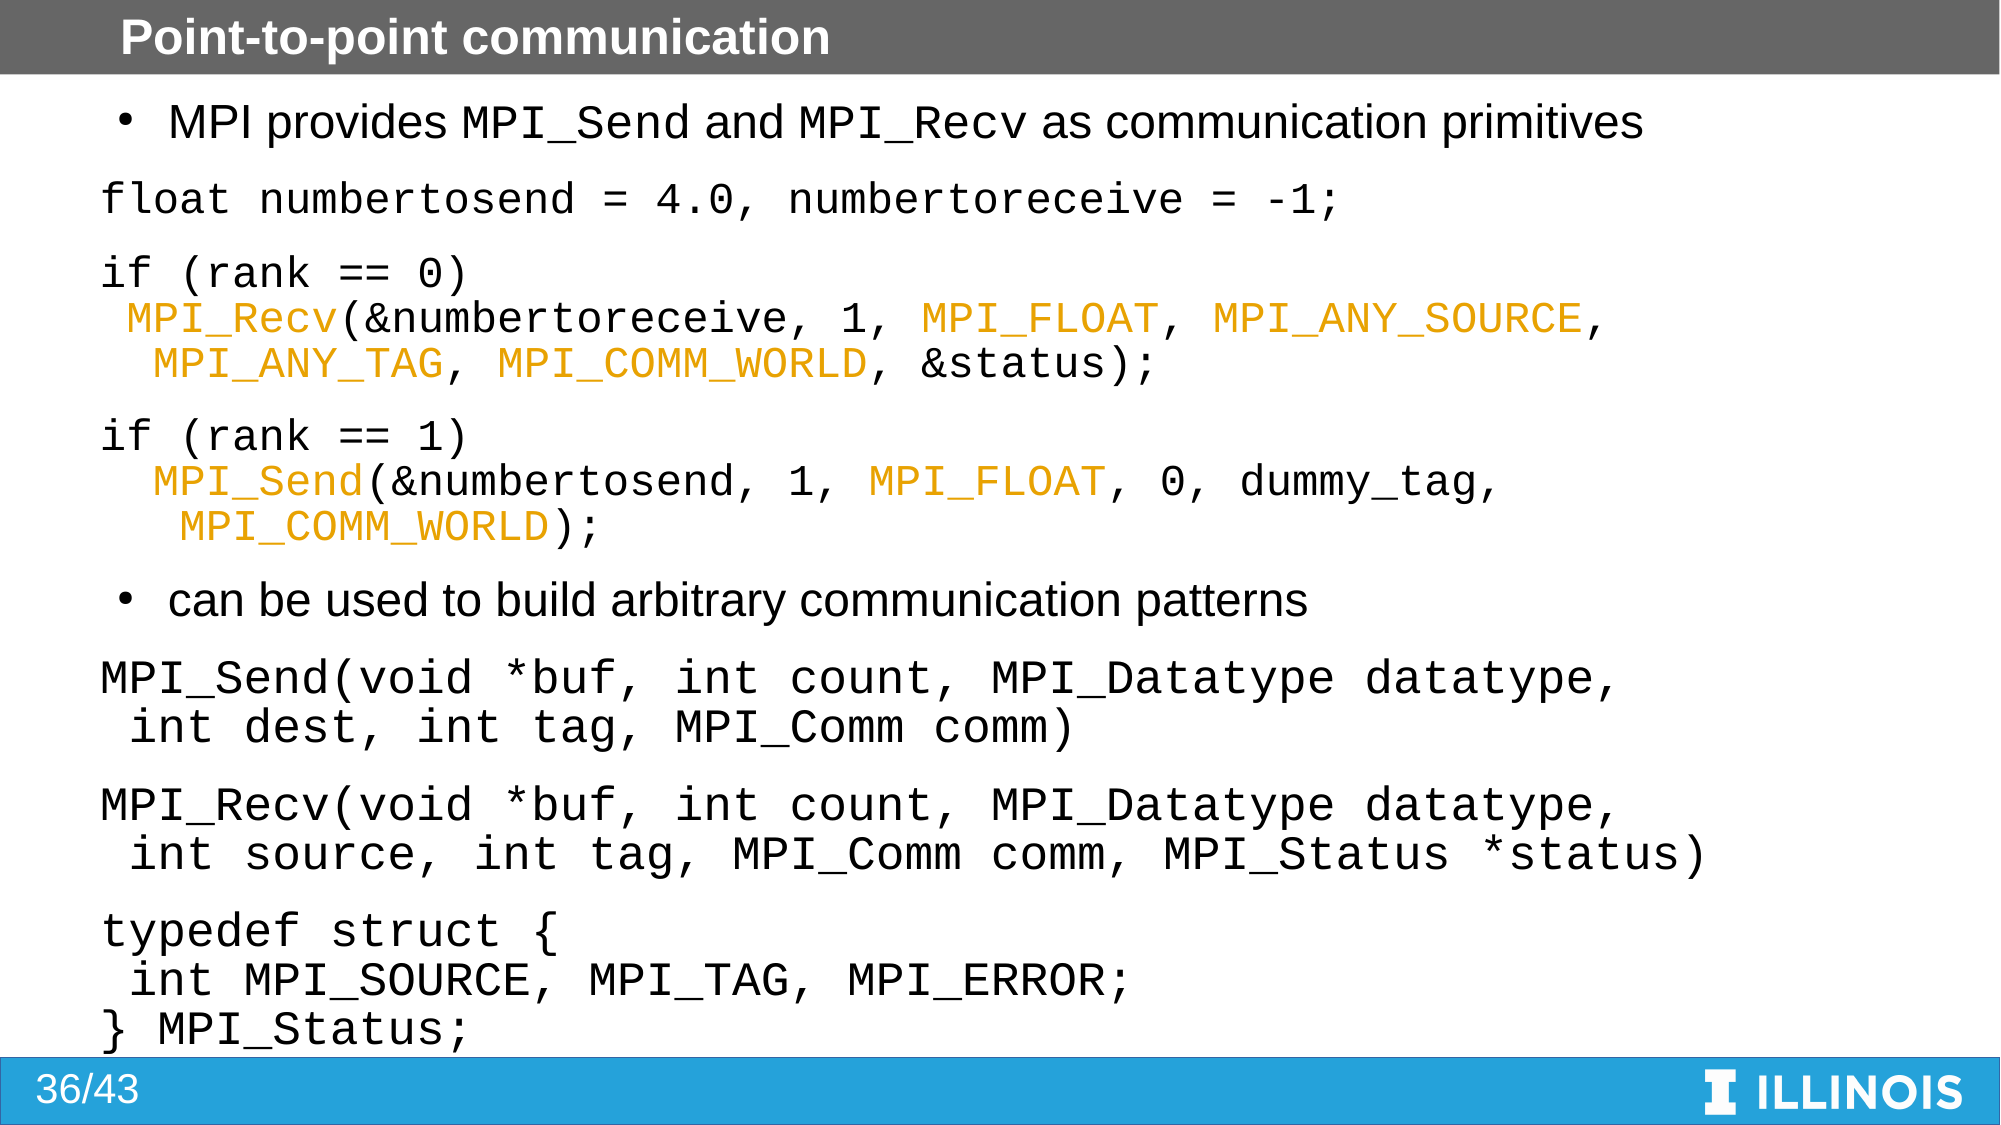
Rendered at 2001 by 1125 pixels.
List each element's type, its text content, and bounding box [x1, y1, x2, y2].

list MPI provides MPI_Send and MPI_Recv as communication primitives float numbertosend = 4.0, numbertoreceive = -1; if (rank == 0) MPI_Recv(&numbertoreceive, 1, MPI_FLOAT, MPI_ANY_SOURCE, MPI_ANY_TAG, MPI_COMM_WORLD, &status); if (rank == 1) MPI_Send(&numbertosend, 1, MPI_FLOAT, 0, dummy_tag, MPI_COMM_WORLD); can be used to build arbitrary communication patterns MPI_Send(void *buf, int count, MPI_Datatype datatype, int dest, int tag, MPI_Comm comm) MPI_Recv(void *buf, int count, MPI_Datatype datatype, int source, int tag, MPI_Comm comm, MPI_Status *status) typedef struct { int MPI_SOURCE, MPI_TAG, MPI_ERROR; } MPI_Status; [99, 97, 1900, 1059]
picture [1705, 1069, 1962, 1115]
title Point-to-point communication [0, 0, 2000, 75]
